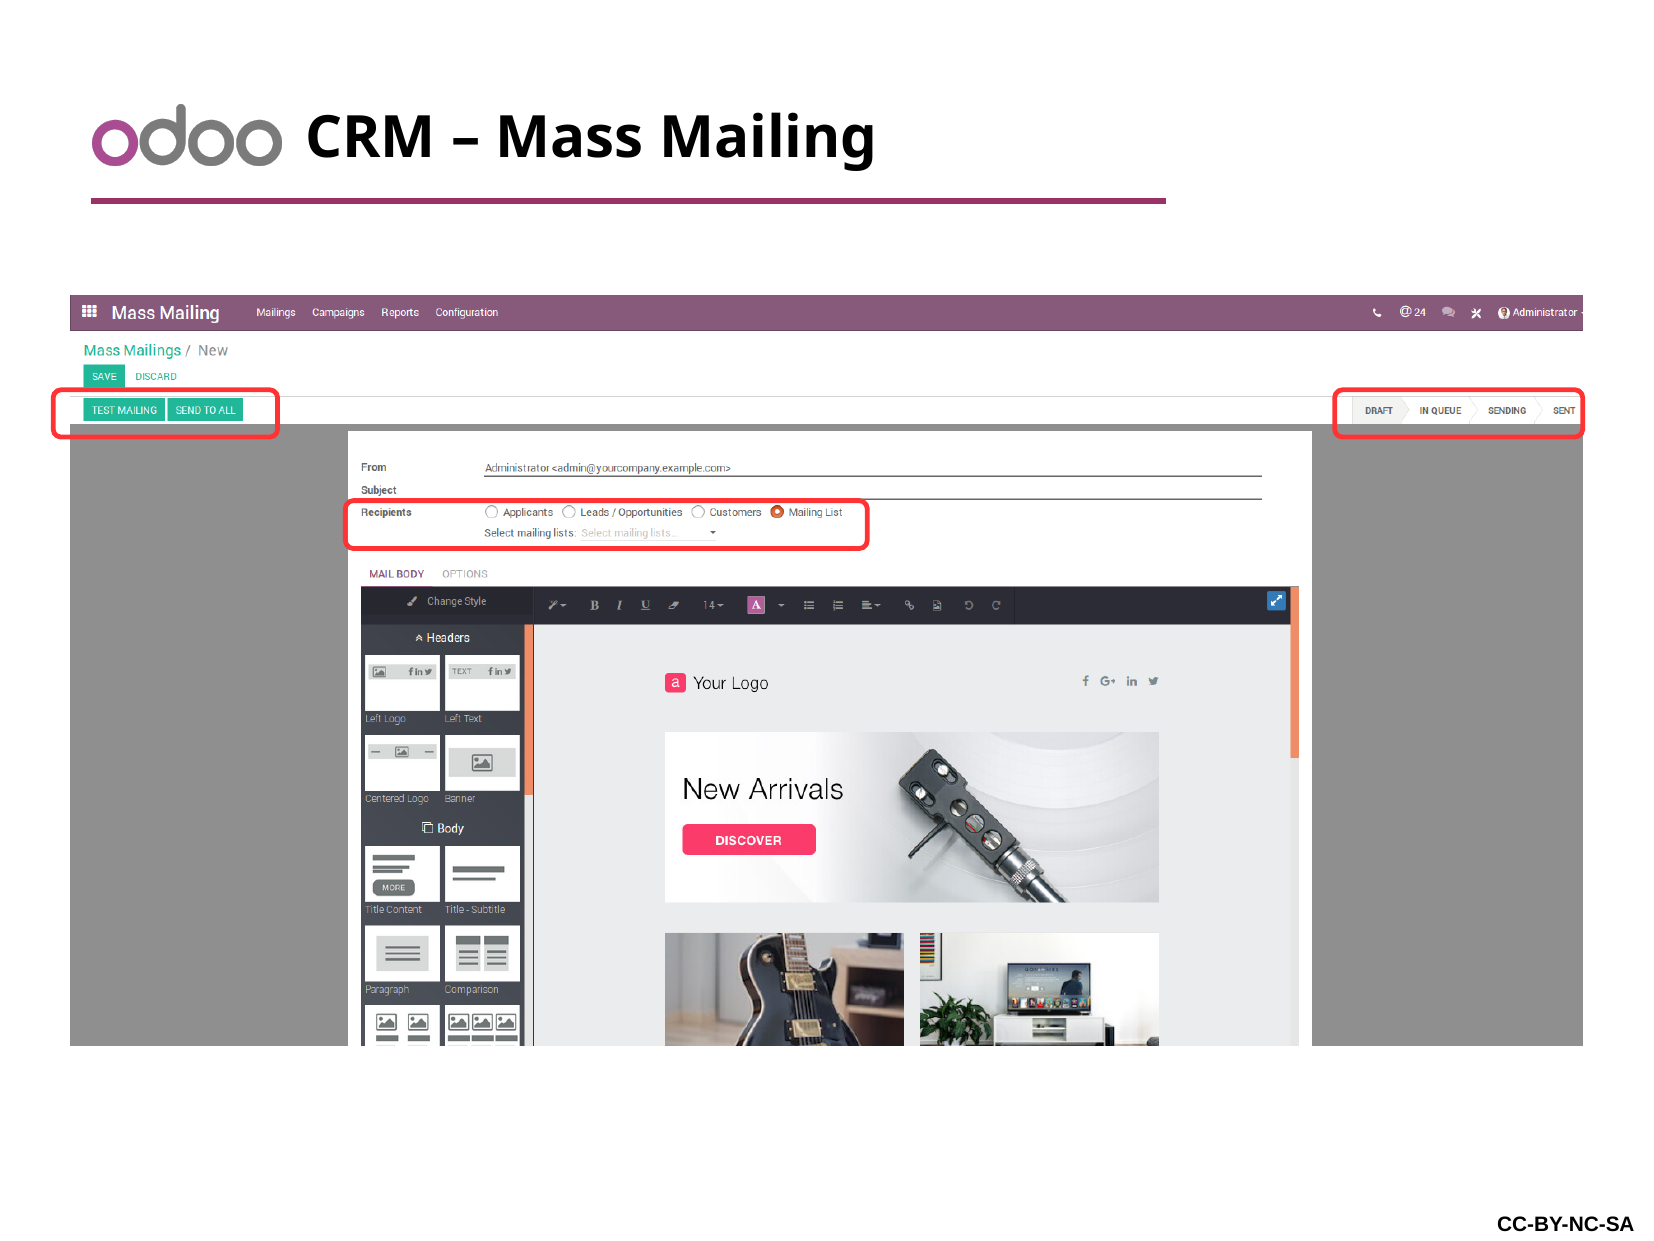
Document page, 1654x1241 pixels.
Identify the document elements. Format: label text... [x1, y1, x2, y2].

text_box [345, 500, 868, 549]
text_box CC-BY-NC-SA [1482, 1204, 1654, 1241]
title CRM – Mass Mailing [305, 31, 1568, 239]
picture [92, 104, 282, 166]
picture [70, 295, 1583, 1046]
text_box [1334, 389, 1583, 438]
text_box [53, 389, 278, 438]
